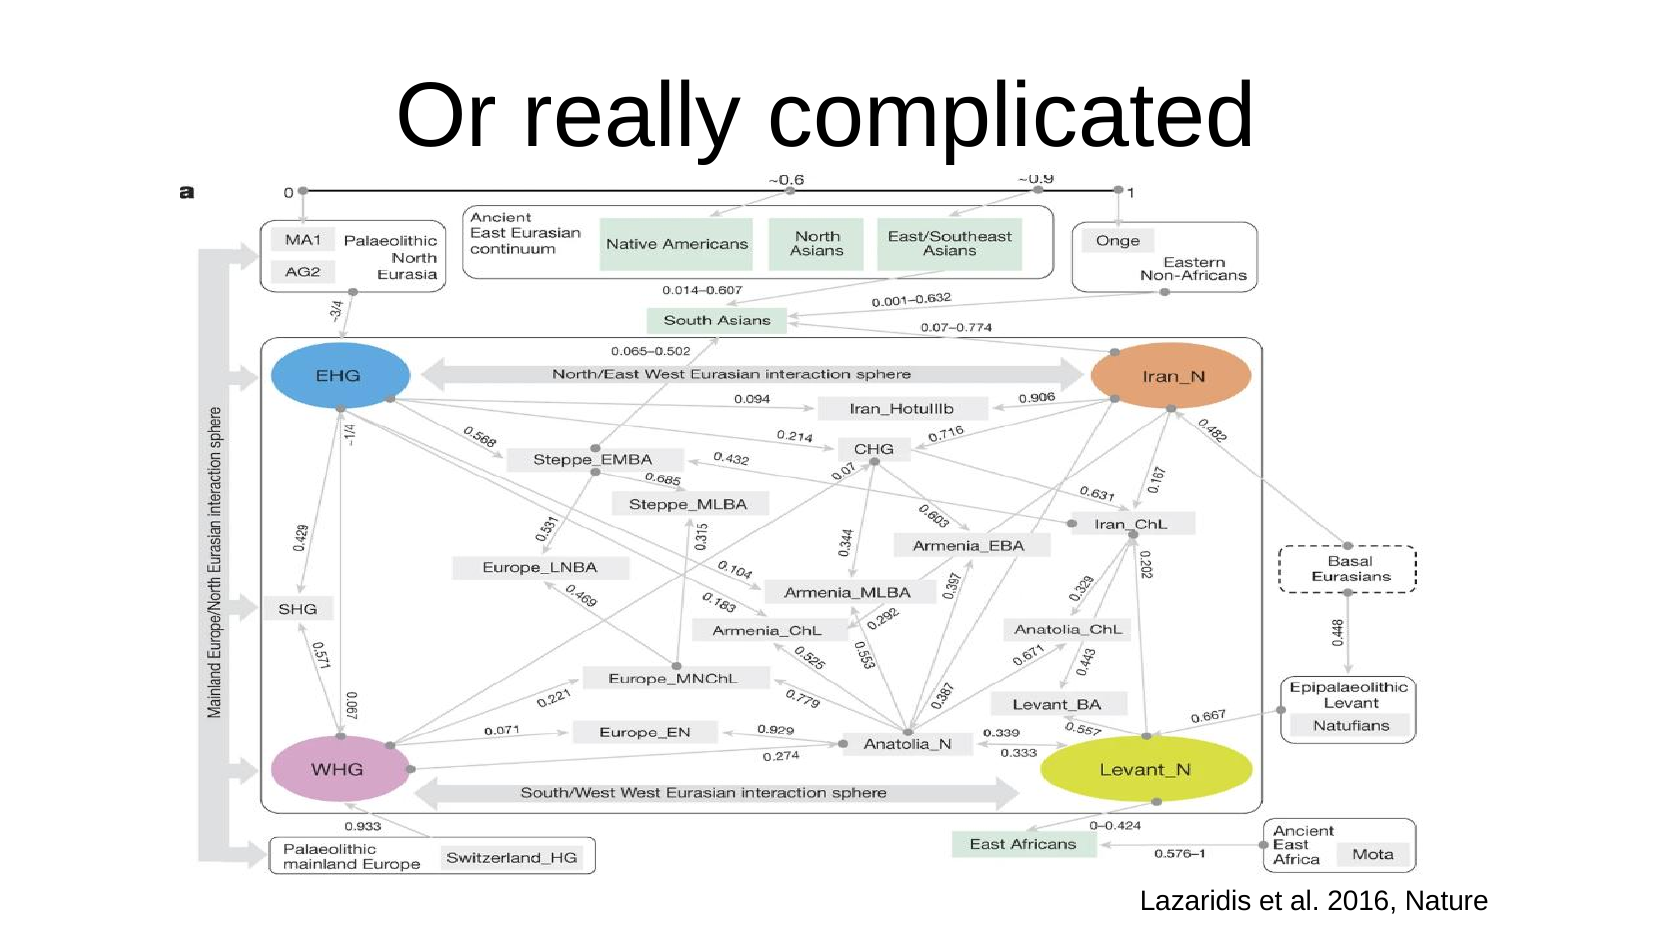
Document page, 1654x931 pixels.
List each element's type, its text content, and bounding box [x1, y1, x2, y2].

text_box Lazaridis et al. 2016, Nature [1125, 877, 1644, 931]
picture [180, 168, 1540, 888]
title Or really complicated [82, 37, 1571, 193]
